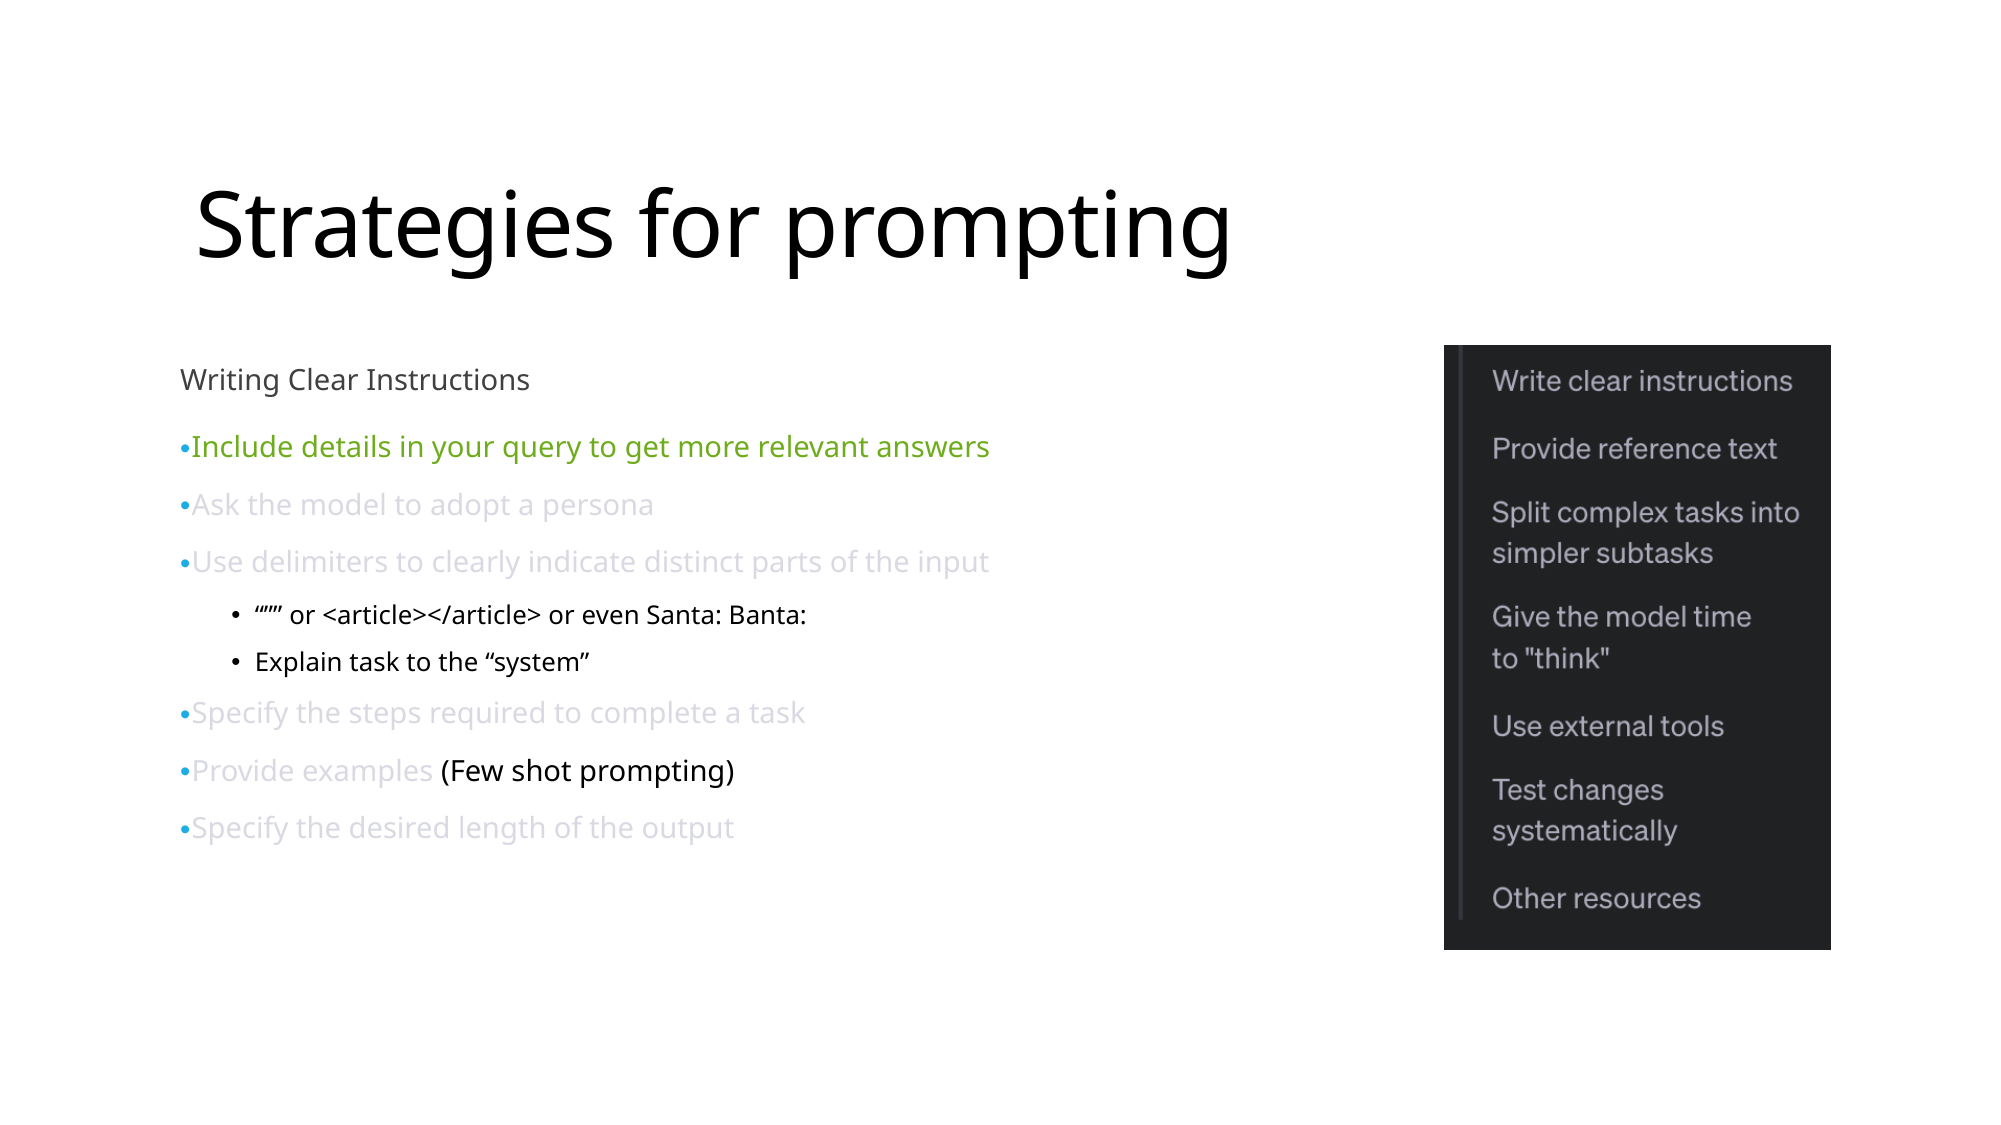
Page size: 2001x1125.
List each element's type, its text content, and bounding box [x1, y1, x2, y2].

picture [1444, 345, 1831, 951]
title Strategies for prompting [180, 47, 1831, 286]
list Writing Clear Instructions Include details in your query to get more relevant answers Ask the model to adopt a persona Use delimiters to clearly indicate distinct parts of the input “”” or <article></article> or even Santa: Banta: Explain task to the “system” Specify the steps required to complete a task Provide examples (Few shot prompting) Specify the desired length of the output [180, 345, 1831, 963]
